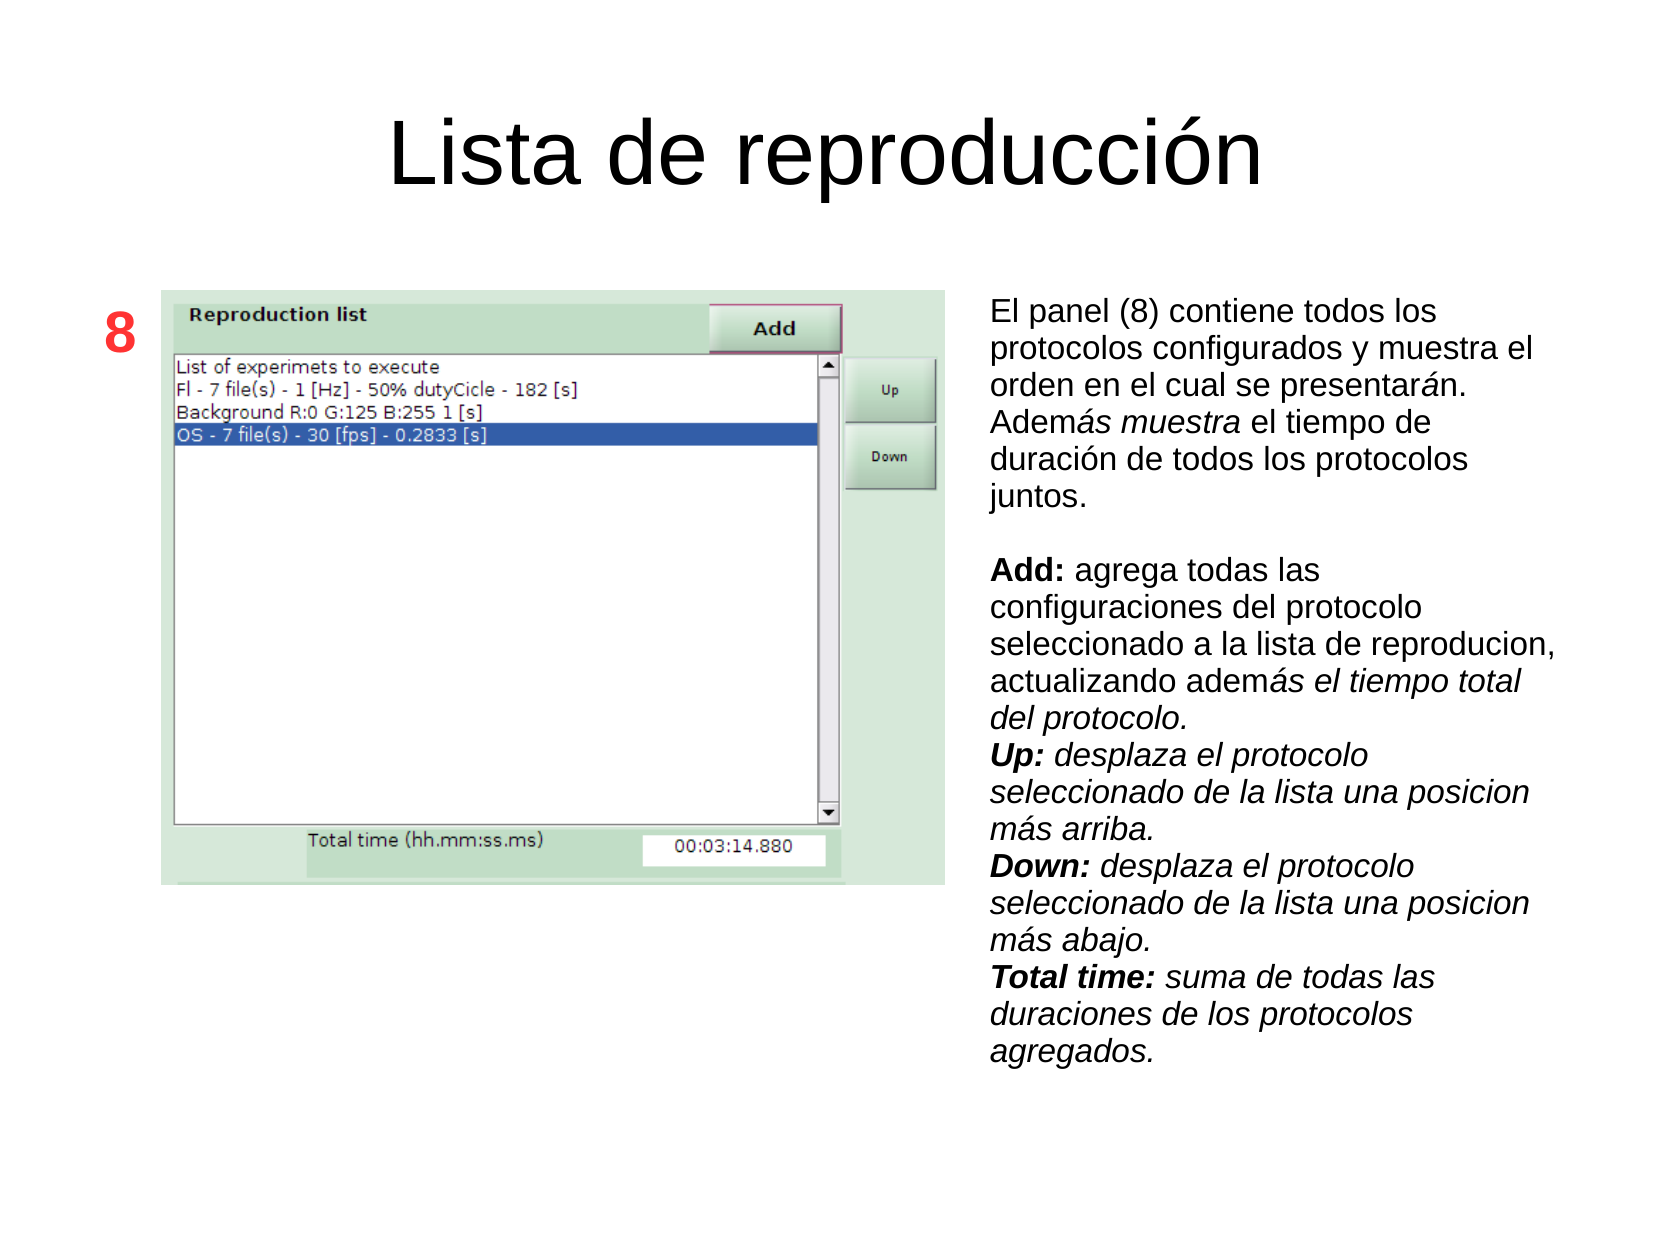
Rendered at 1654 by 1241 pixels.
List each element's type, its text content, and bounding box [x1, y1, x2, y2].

text_box El panel (8) contiene todos los protocolos configurados y muestra el orden en el cual se presentarán. Además muestra el tiempo de duración de todos los protocolos juntos. Add: agrega todas las configuraciones del protocolo seleccionado a la lista de reproducion, actualizando además el tiempo total del protocolo. Up: desplaza el protocolo seleccionado de la lista una posicion más arriba. Down: desplaza el protocolo seleccionado de la lista una posicion más abajo. Total time: suma de todas las duraciones de los protocolos agregados. [975, 285, 1576, 1155]
title Lista de reproducción [82, 49, 1571, 257]
text_box 8 [90, 292, 151, 373]
picture [161, 290, 945, 886]
